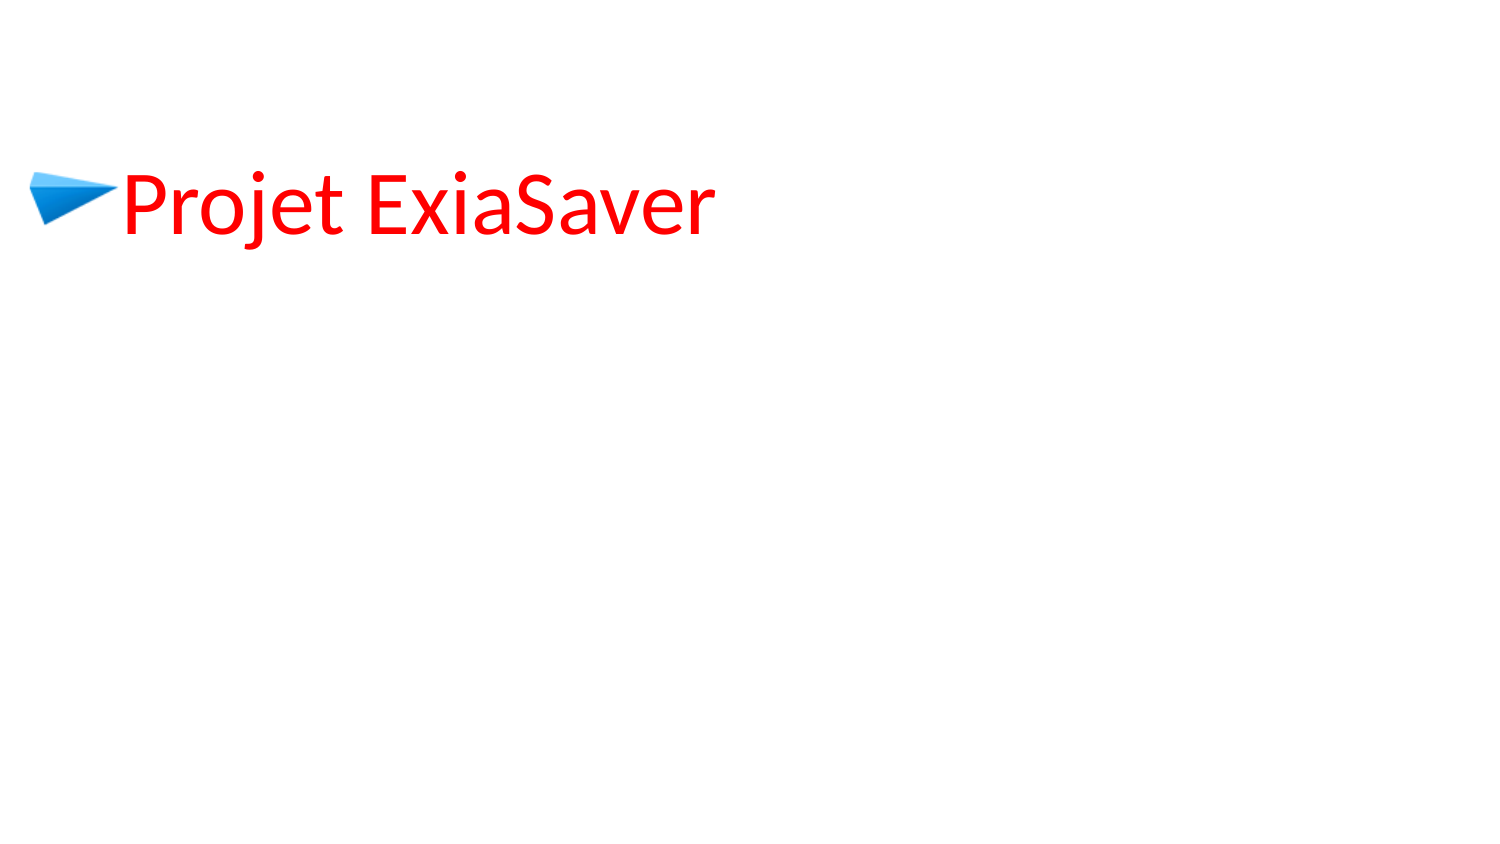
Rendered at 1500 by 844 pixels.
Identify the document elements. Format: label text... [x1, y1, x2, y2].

title Projet ExiaSaver [9, 142, 835, 255]
